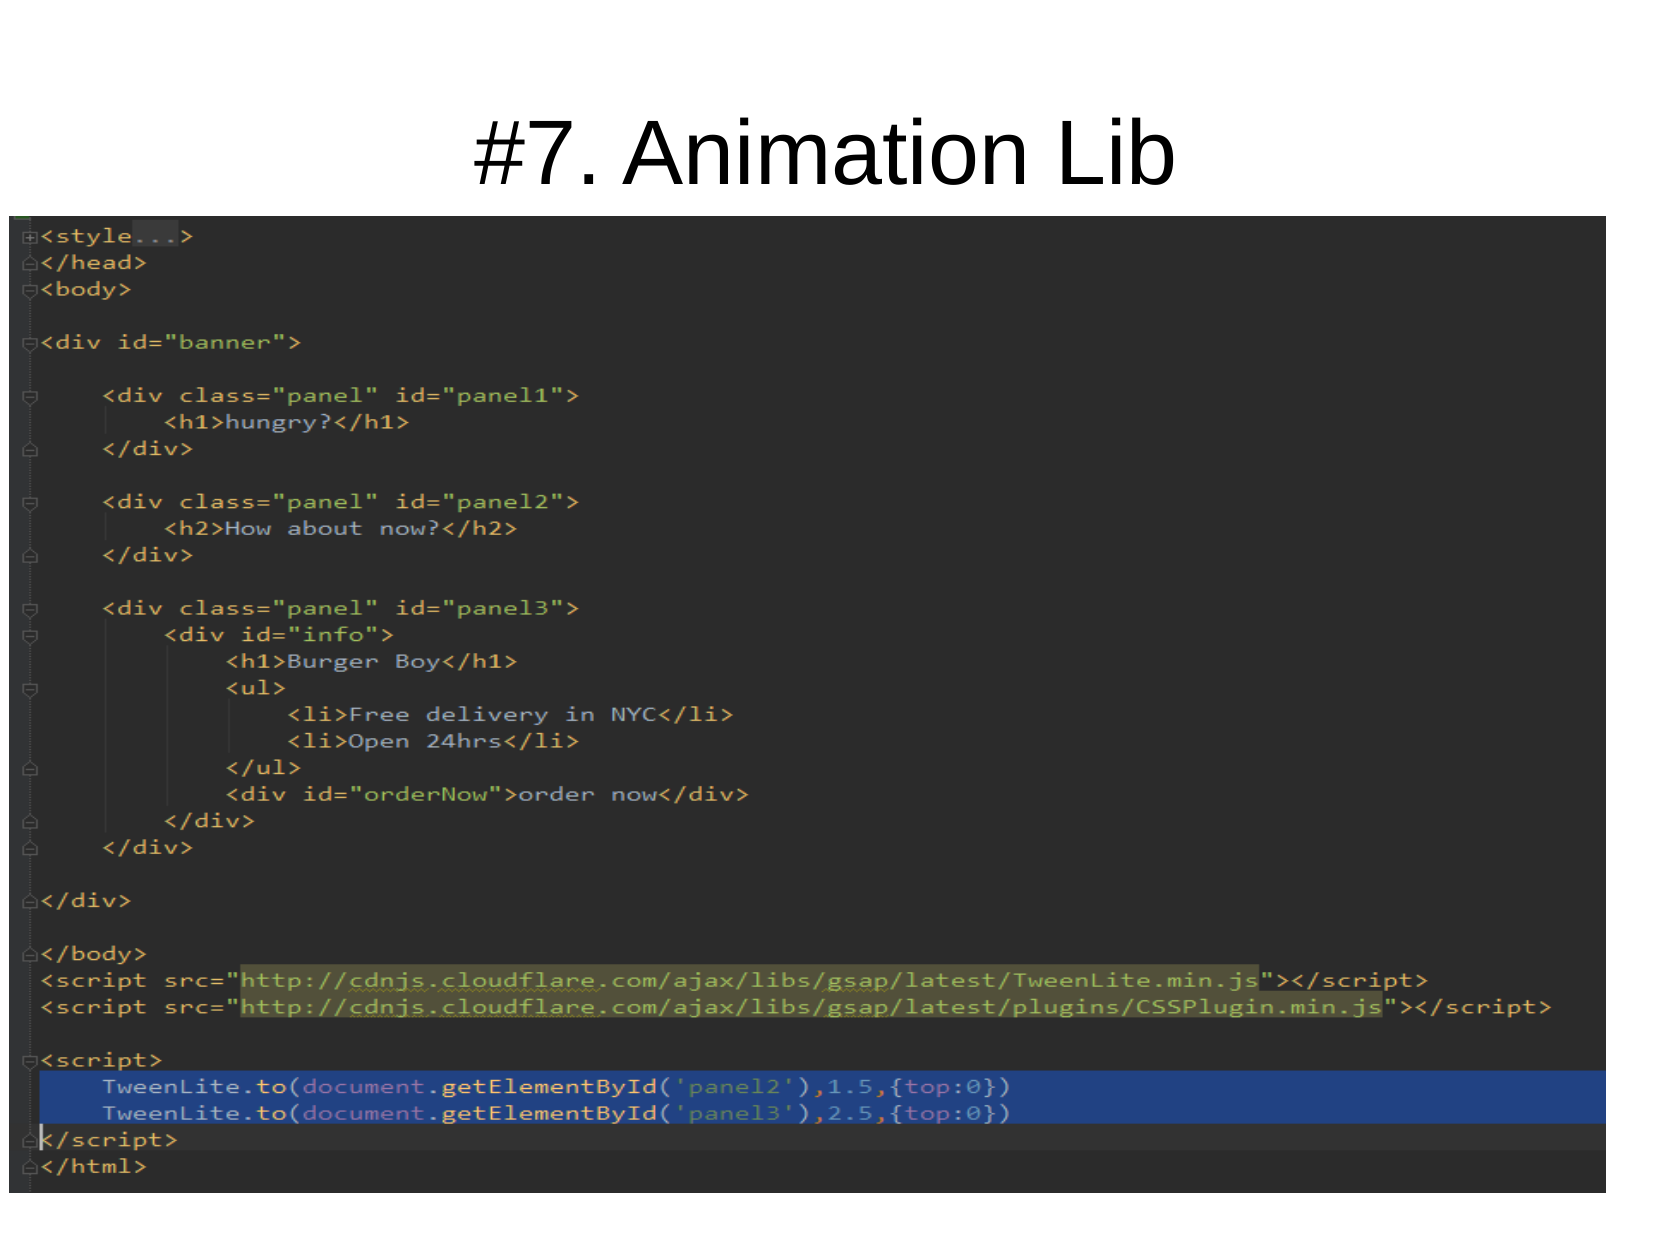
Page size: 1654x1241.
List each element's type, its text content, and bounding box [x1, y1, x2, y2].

picture [9, 216, 1606, 1193]
title #7. Animation Lib [82, 49, 1571, 216]
